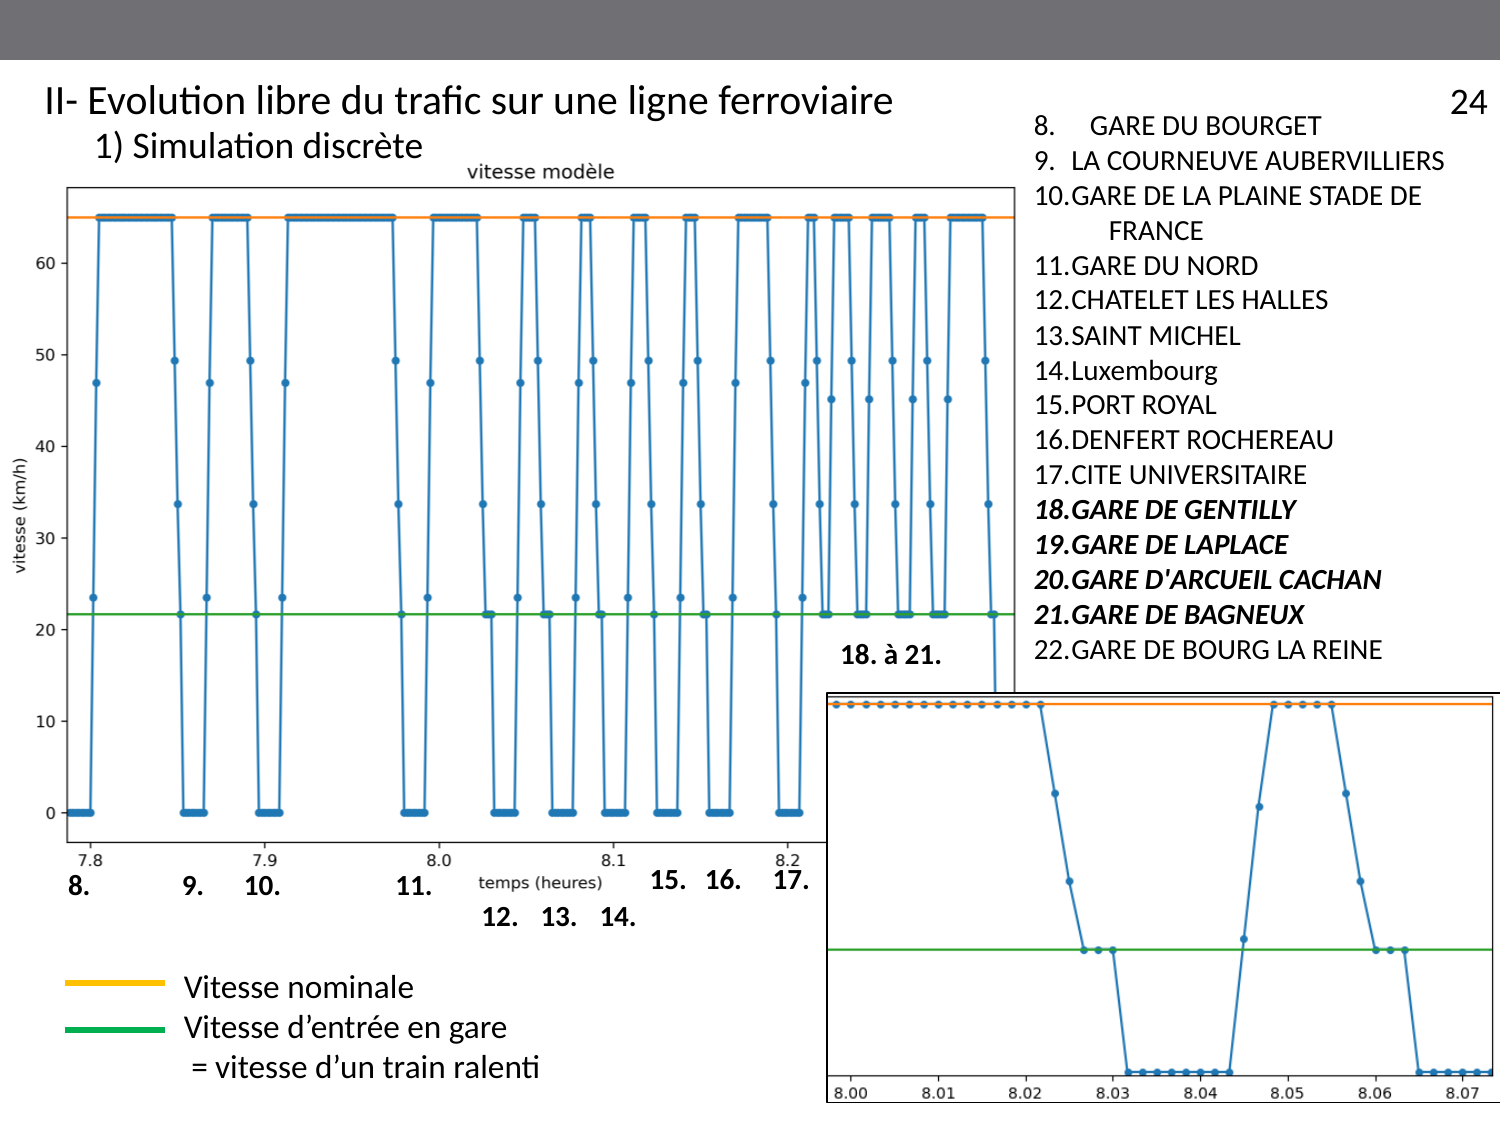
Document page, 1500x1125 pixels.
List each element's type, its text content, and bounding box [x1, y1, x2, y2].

text_box 18. à 21. [825, 628, 963, 679]
text_box 24 [1435, 69, 1500, 131]
text_box 9. [166, 859, 220, 910]
text_box 16. [689, 852, 757, 903]
text_box GARE DU BOURGET LA COURNEUVE AUBERVILLIERS GARE DE LA PLAINE STADE DE FRANCE GARE DU NORD CHATELET LES HALLES SAINT MICHEL Luxembourg PORT ROYAL DENFERT ROCHEREAU CITE UNIVERSITAIRE GARE DE GENTILLY GARE DE LAPLACE GARE D'ARCUEIL CACHAN GARE DE BAGNEUX GARE DE BOURG LA REINE [1019, 99, 1500, 673]
text_box II- Evolution libre du trafic sur une ligne ferroviaire [29, 66, 951, 131]
text_box 10. [229, 859, 298, 910]
text_box 13. [525, 890, 584, 937]
picture [0, 143, 1096, 903]
text_box Vitesse nominale Vitesse d’entrée en gare = vitesse d’un train ralenti [168, 937, 643, 1095]
text_box 11. [380, 859, 449, 910]
text_box 15. [634, 852, 689, 903]
text_box 8. [53, 859, 107, 910]
text_box 17. [757, 852, 826, 903]
text_box 12. [466, 890, 525, 937]
text_box 14. [584, 890, 653, 941]
picture [827, 693, 1500, 1102]
text_box 1) Simulation discrète [79, 114, 439, 174]
